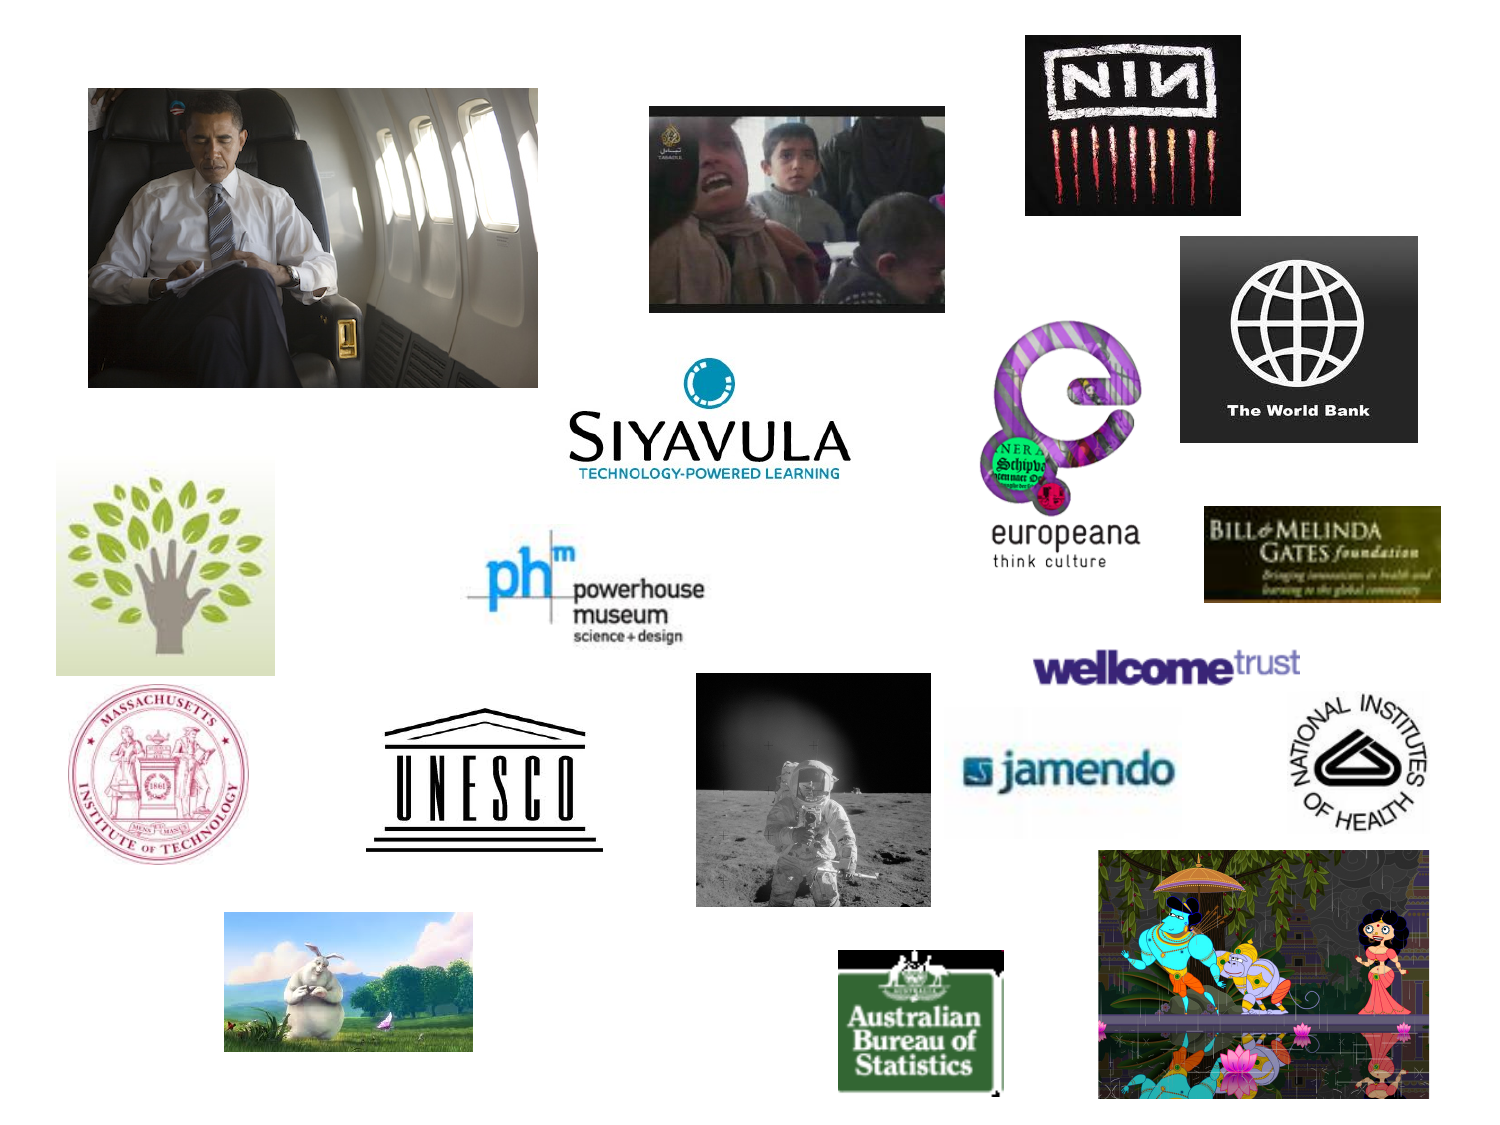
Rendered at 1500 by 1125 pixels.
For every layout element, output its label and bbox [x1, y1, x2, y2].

picture [56, 456, 275, 676]
picture [88, 88, 538, 388]
picture [1032, 649, 1430, 834]
picture [838, 950, 1004, 1097]
picture [1204, 506, 1441, 603]
picture [1098, 850, 1430, 1099]
picture [944, 707, 1182, 839]
picture [971, 318, 1158, 574]
picture [555, 342, 861, 495]
picture [224, 912, 473, 1052]
picture [460, 524, 713, 650]
picture [366, 708, 603, 852]
picture [1025, 35, 1241, 216]
picture [1180, 236, 1418, 443]
picture [68, 684, 249, 865]
picture [696, 673, 931, 907]
picture [649, 106, 945, 314]
